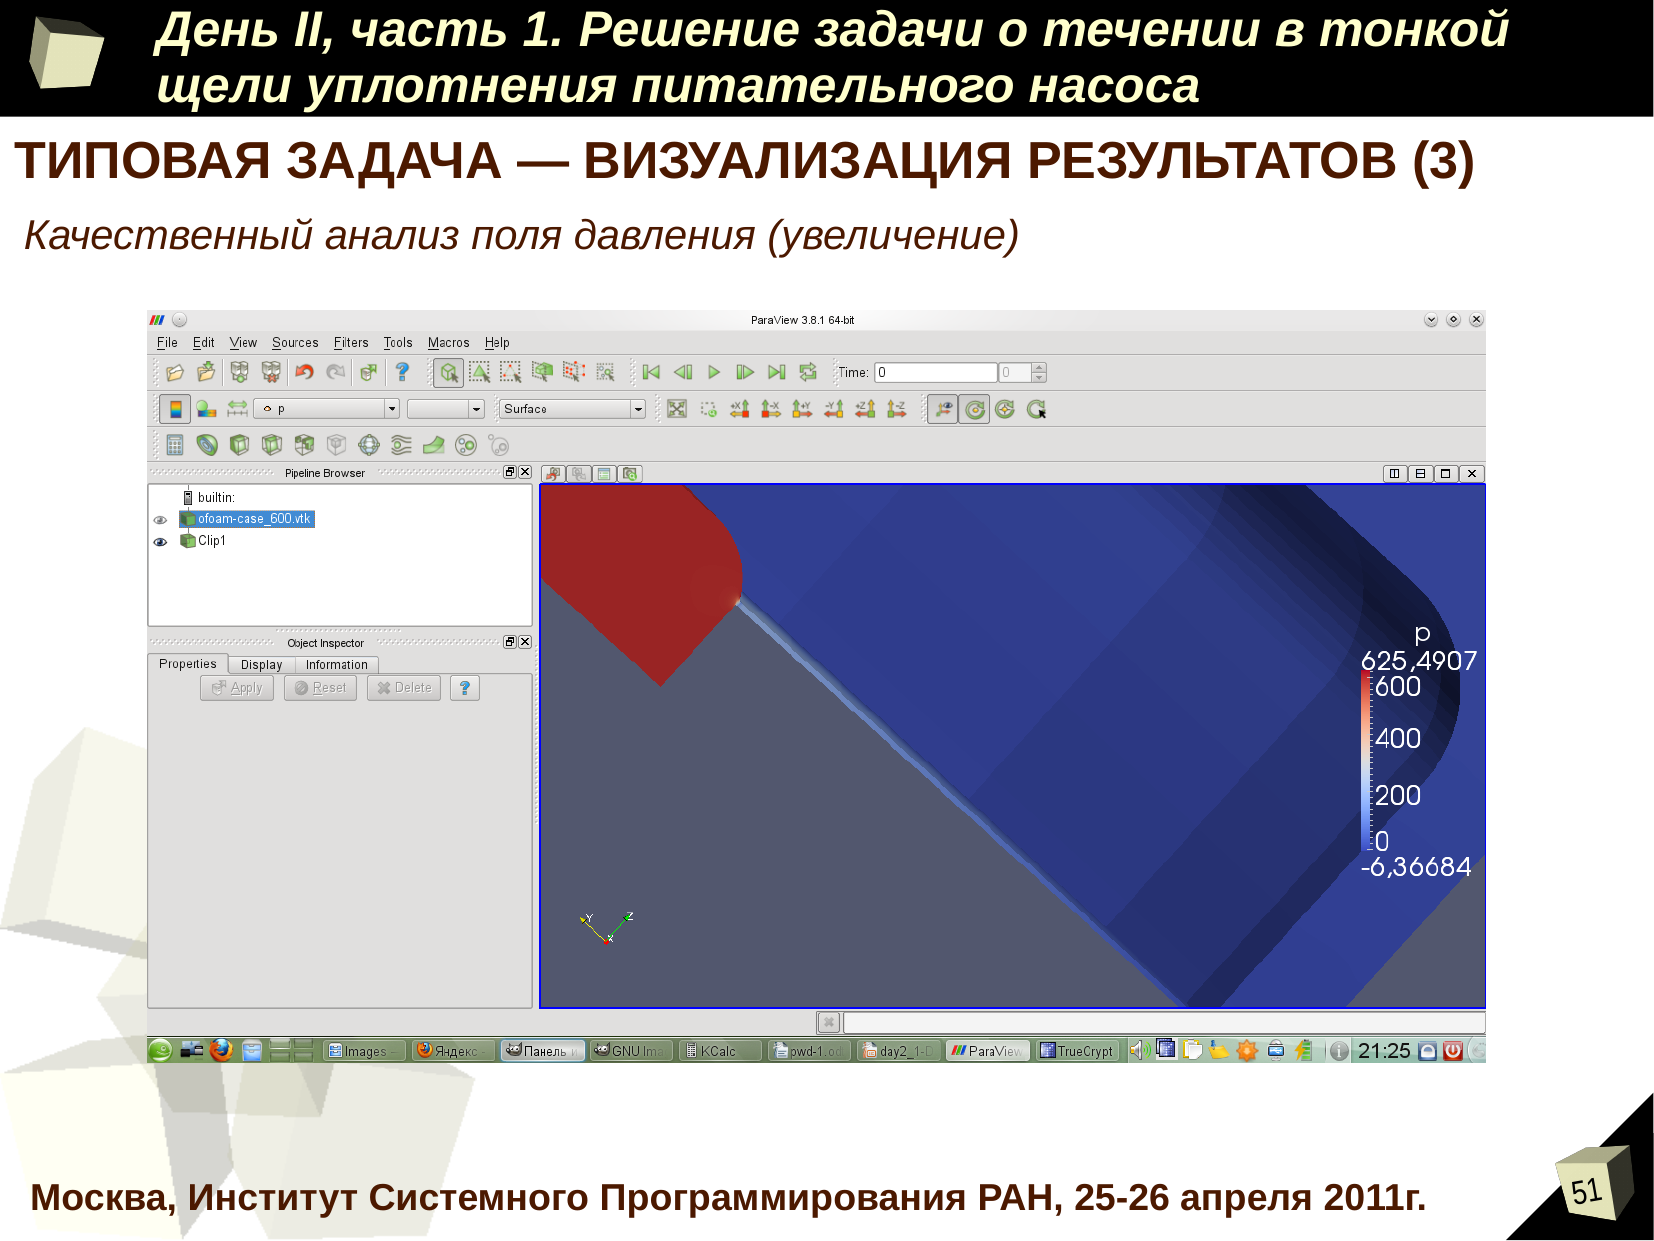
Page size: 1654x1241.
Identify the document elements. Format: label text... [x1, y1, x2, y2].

picture [0, 310, 1486, 1241]
text_box Качественный анализ поля давления (увеличение) [9, 204, 1654, 266]
picture [464, 1193, 472, 1198]
text_box ТИПОВАЯ ЗАДАЧА — ВИЗУАЛИЗАЦИЯ РЕЗУЛЬТАТОВ (3) [0, 124, 1654, 214]
